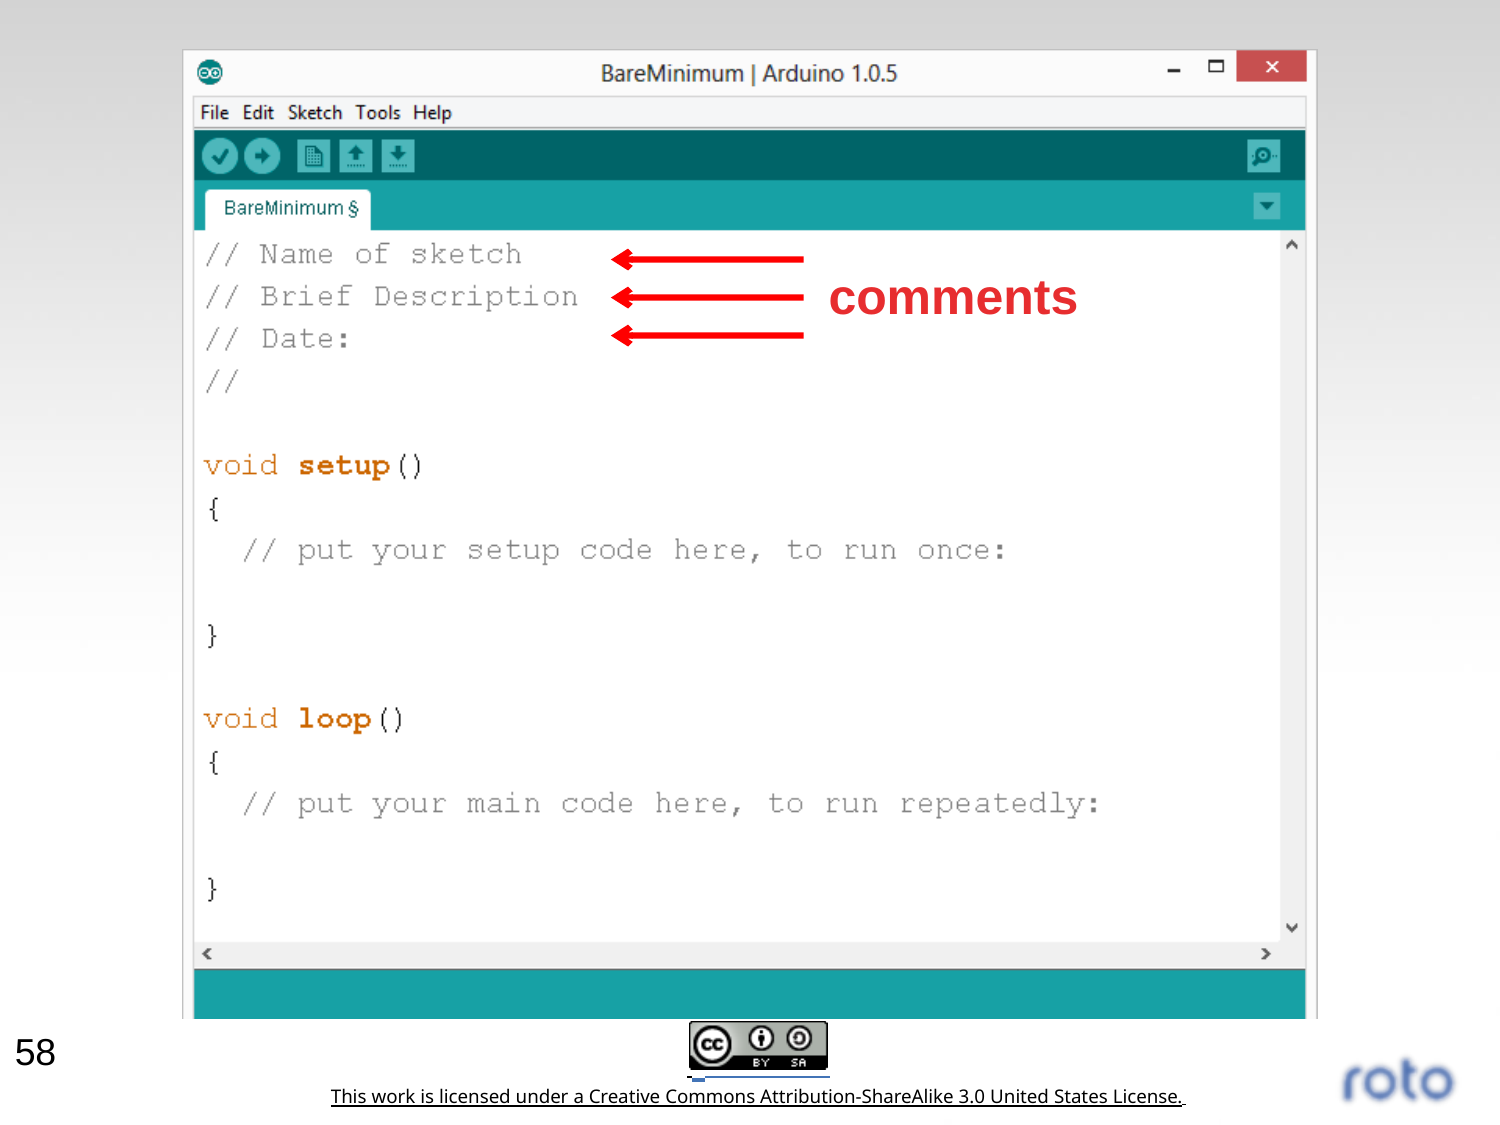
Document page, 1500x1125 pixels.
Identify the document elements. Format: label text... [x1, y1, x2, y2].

picture [0, 0, 1500, 1125]
text_box comments [755, 256, 1152, 332]
